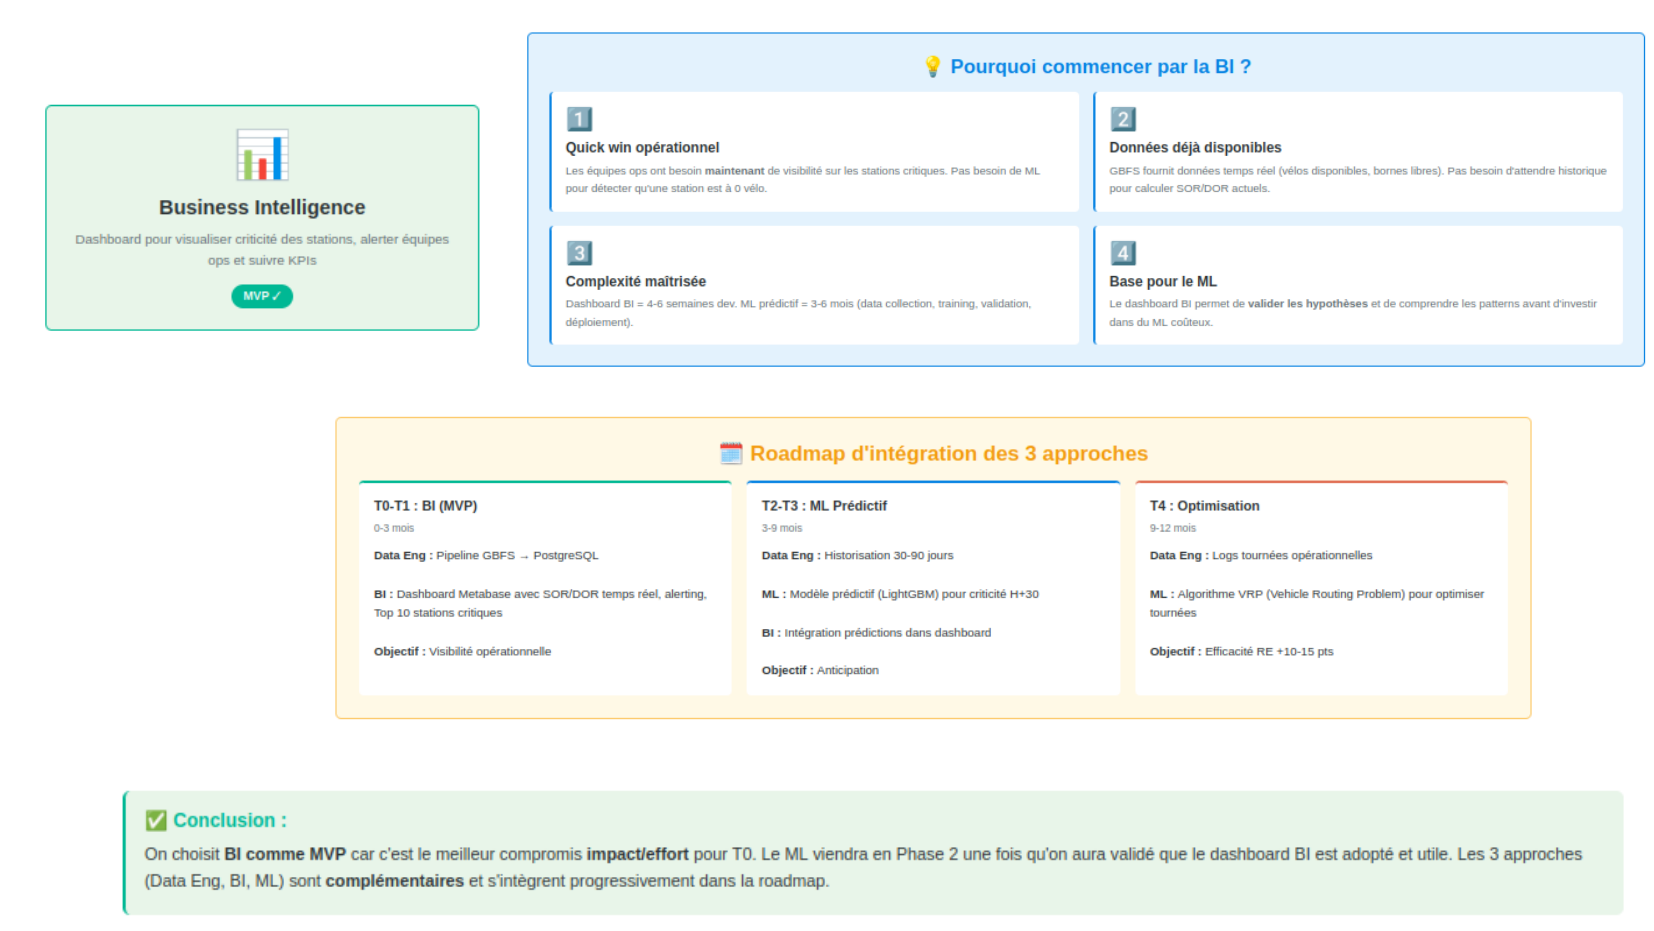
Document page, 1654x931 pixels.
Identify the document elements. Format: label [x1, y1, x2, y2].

picture [525, 29, 1651, 376]
picture [112, 777, 1627, 931]
picture [333, 412, 1538, 733]
picture [37, 98, 488, 338]
